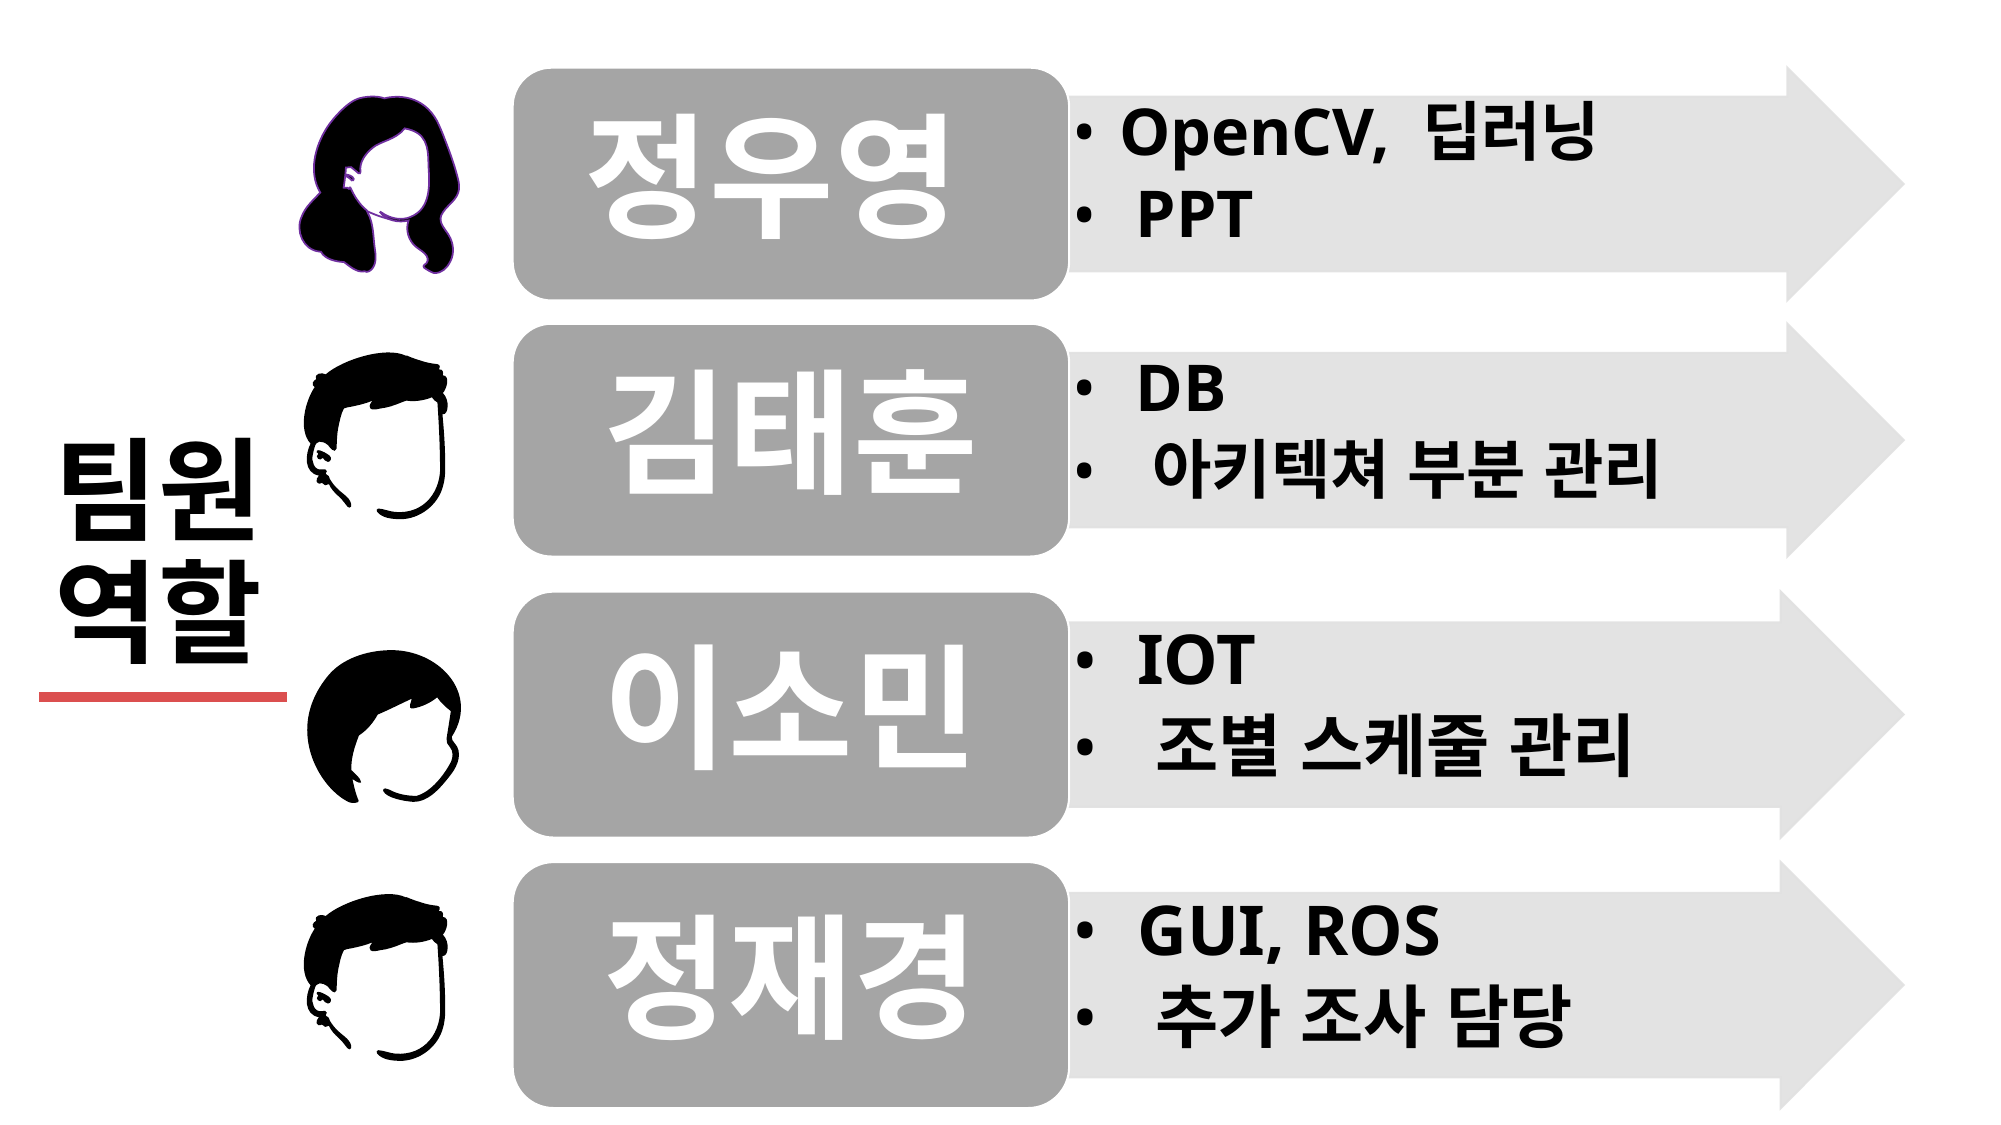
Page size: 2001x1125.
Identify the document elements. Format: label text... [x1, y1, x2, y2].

picture [287, 86, 466, 282]
text_box 이소민 [512, 591, 1070, 838]
text_box OpenCV, 딥러닝 PPT [1069, 67, 1904, 301]
title 팀원 역할 [39, 268, 419, 847]
text_box DB 아키텍쳐 부분 관리 [1069, 323, 1904, 557]
text_box GUI, ROS 추가 조사 담당 [1069, 862, 1904, 1109]
text_box 정재경 [512, 862, 1070, 1109]
picture [297, 886, 455, 1068]
text_box 정우영 [512, 67, 1070, 301]
text_box IOT 조별 스케줄 관리 [1069, 591, 1904, 838]
picture [297, 344, 455, 526]
picture [297, 637, 476, 815]
text_box 김태훈 [512, 323, 1070, 557]
